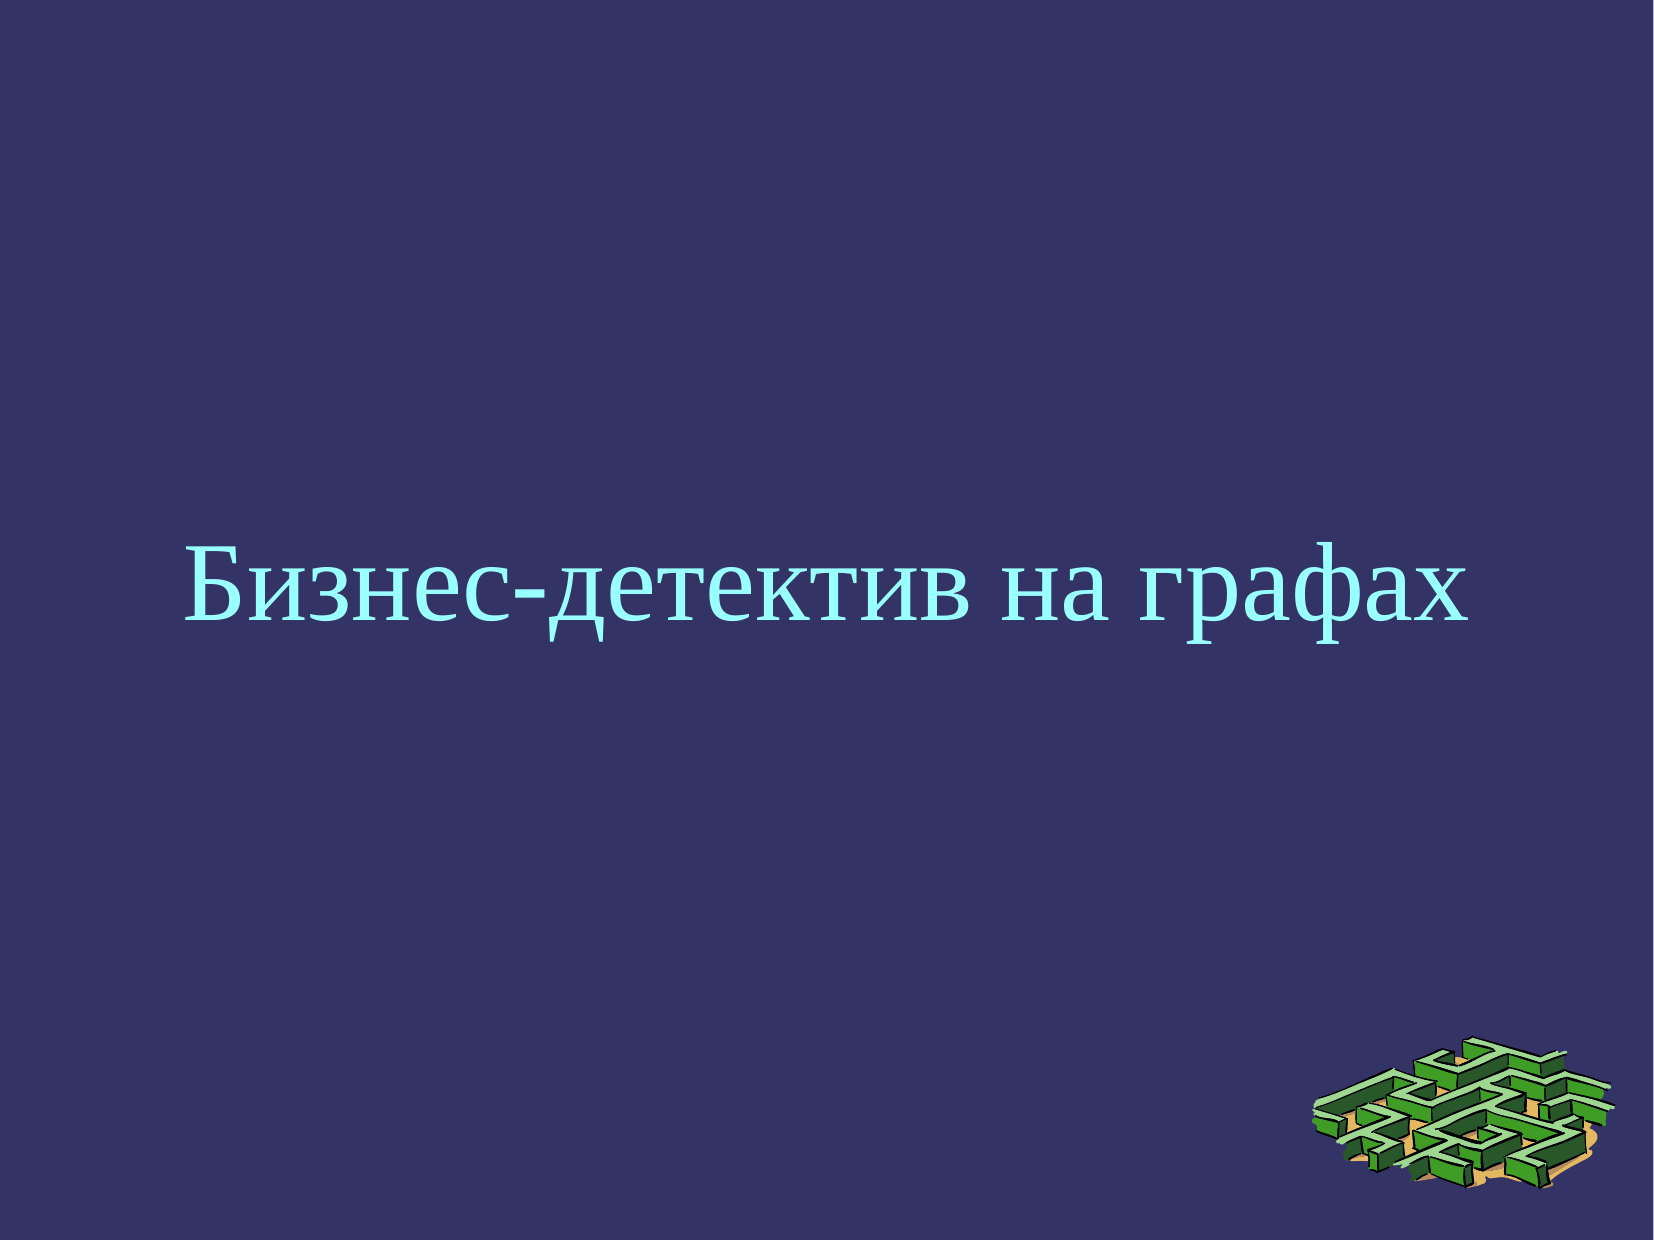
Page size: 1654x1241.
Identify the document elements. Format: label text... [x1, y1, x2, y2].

subtitle Бизнес-детектив на графах [121, 19, 1534, 1147]
